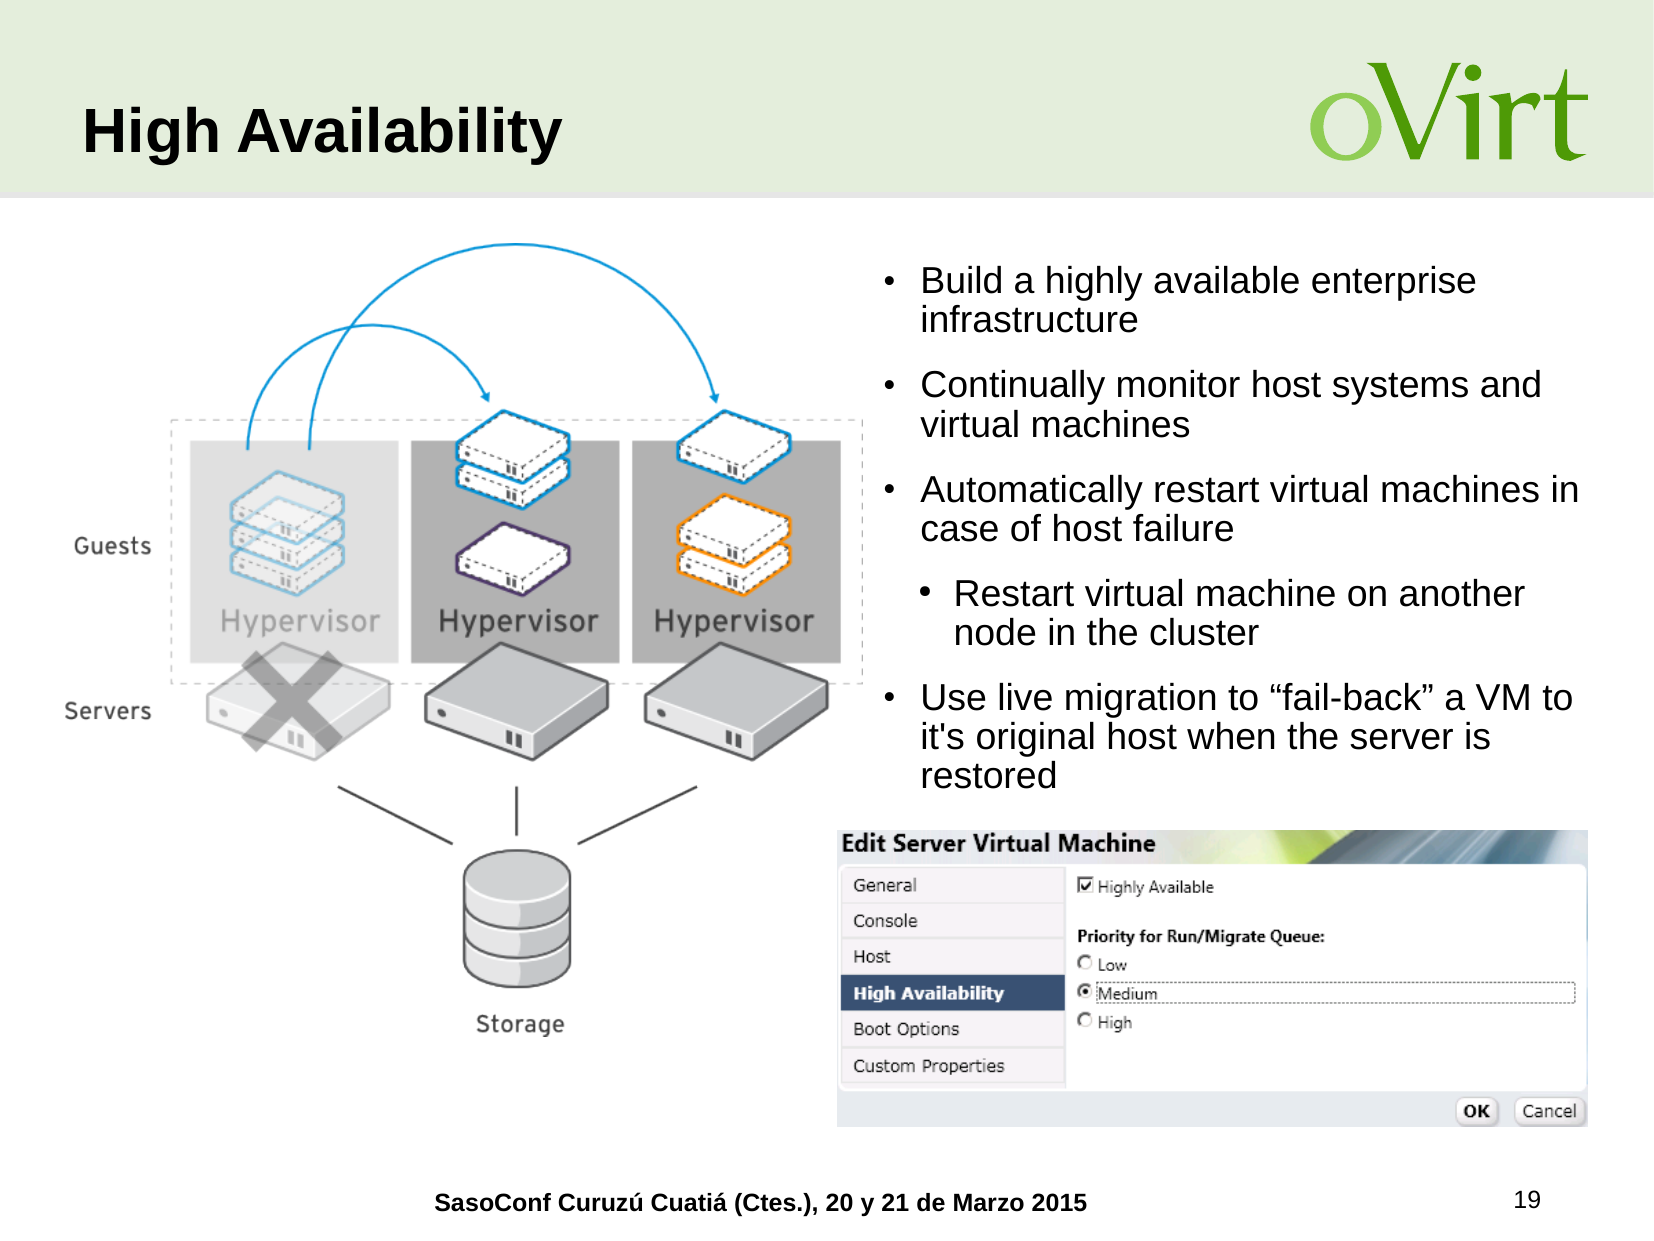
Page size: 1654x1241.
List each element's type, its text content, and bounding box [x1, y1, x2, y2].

picture [65, 243, 1588, 1127]
title High Availability [82, 37, 1571, 226]
text_box Build a highly available enterprise infrastructure Continually monitor host systems and virtual machines Automatically restart virtual machines in case of host failure Restart virtual machine on another node in the cluster Use live migration to “fail-back” a VM to it's original host when the server is restored [868, 255, 1627, 804]
